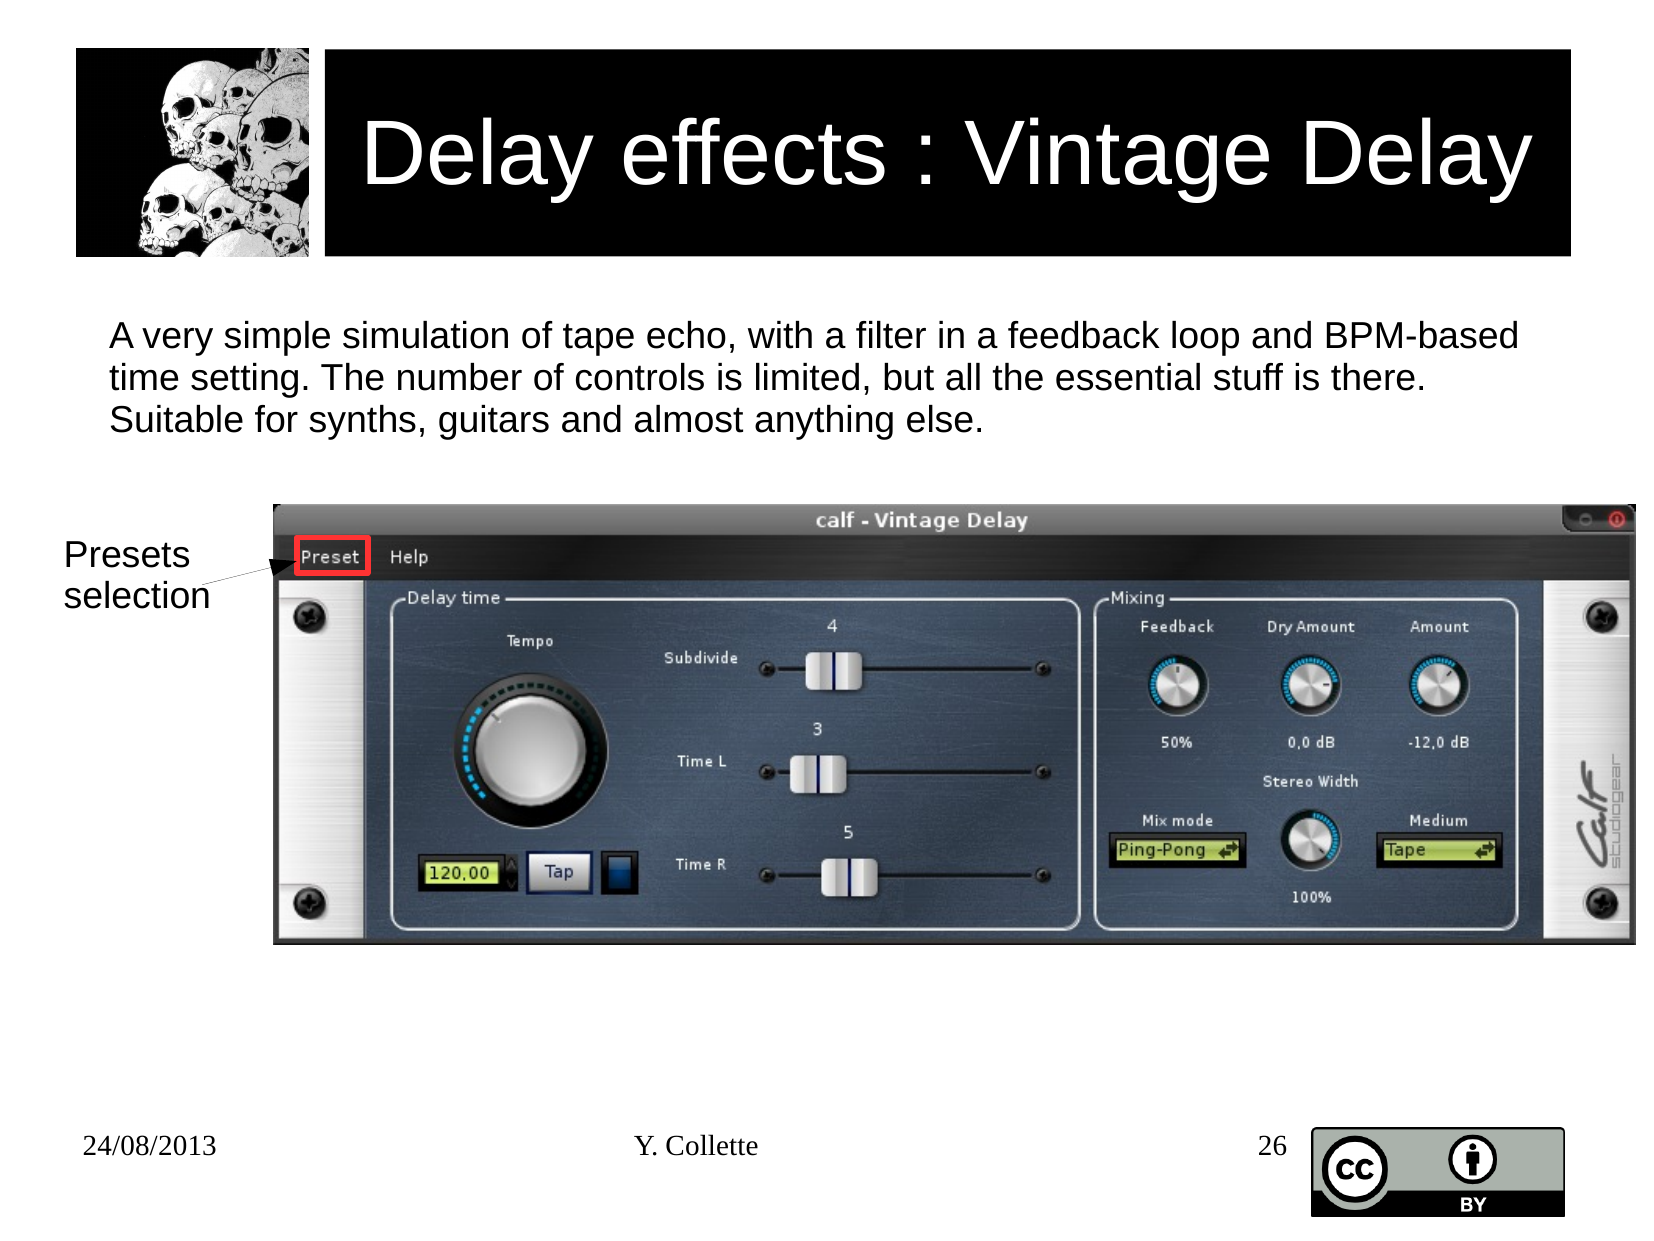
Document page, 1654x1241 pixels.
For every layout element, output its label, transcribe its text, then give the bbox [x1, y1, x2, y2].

picture [76, 48, 309, 257]
picture [300, 540, 365, 570]
text_box Presets selection [48, 525, 238, 625]
text_box A very simple simulation of tape echo, with a filter in a feedback loop and BPM-based time setting. The number of controls is limited, but all the essential stuff is there. Suitable for synths, guitars and almost anything else. [94, 307, 1571, 448]
title Delay effects : Vintage Delay [324, 49, 1571, 257]
picture [1311, 1127, 1565, 1217]
picture [273, 504, 1636, 945]
